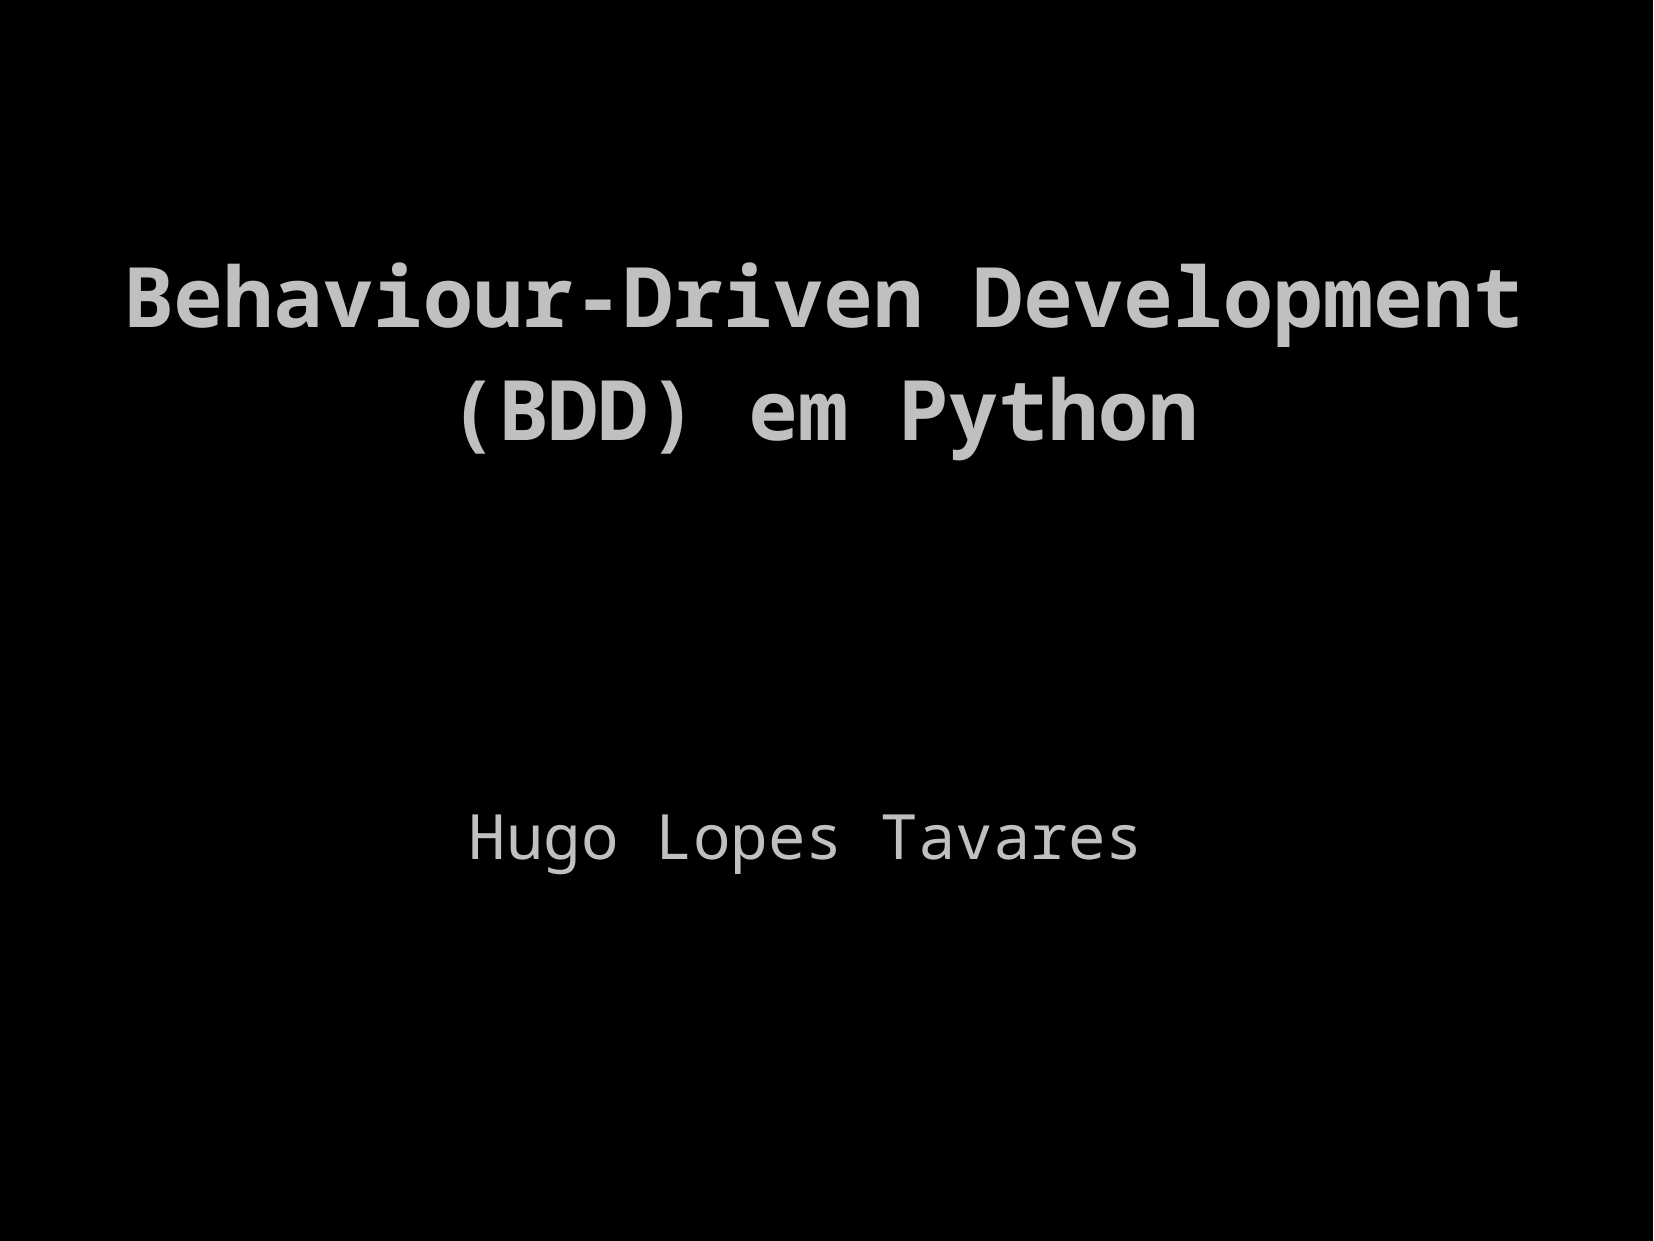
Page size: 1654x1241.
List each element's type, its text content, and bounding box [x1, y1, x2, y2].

text_box Hugo Lopes Tavares [299, 785, 1313, 873]
text_box Behaviour-Driven Development (BDD) em Python [92, 230, 1555, 456]
